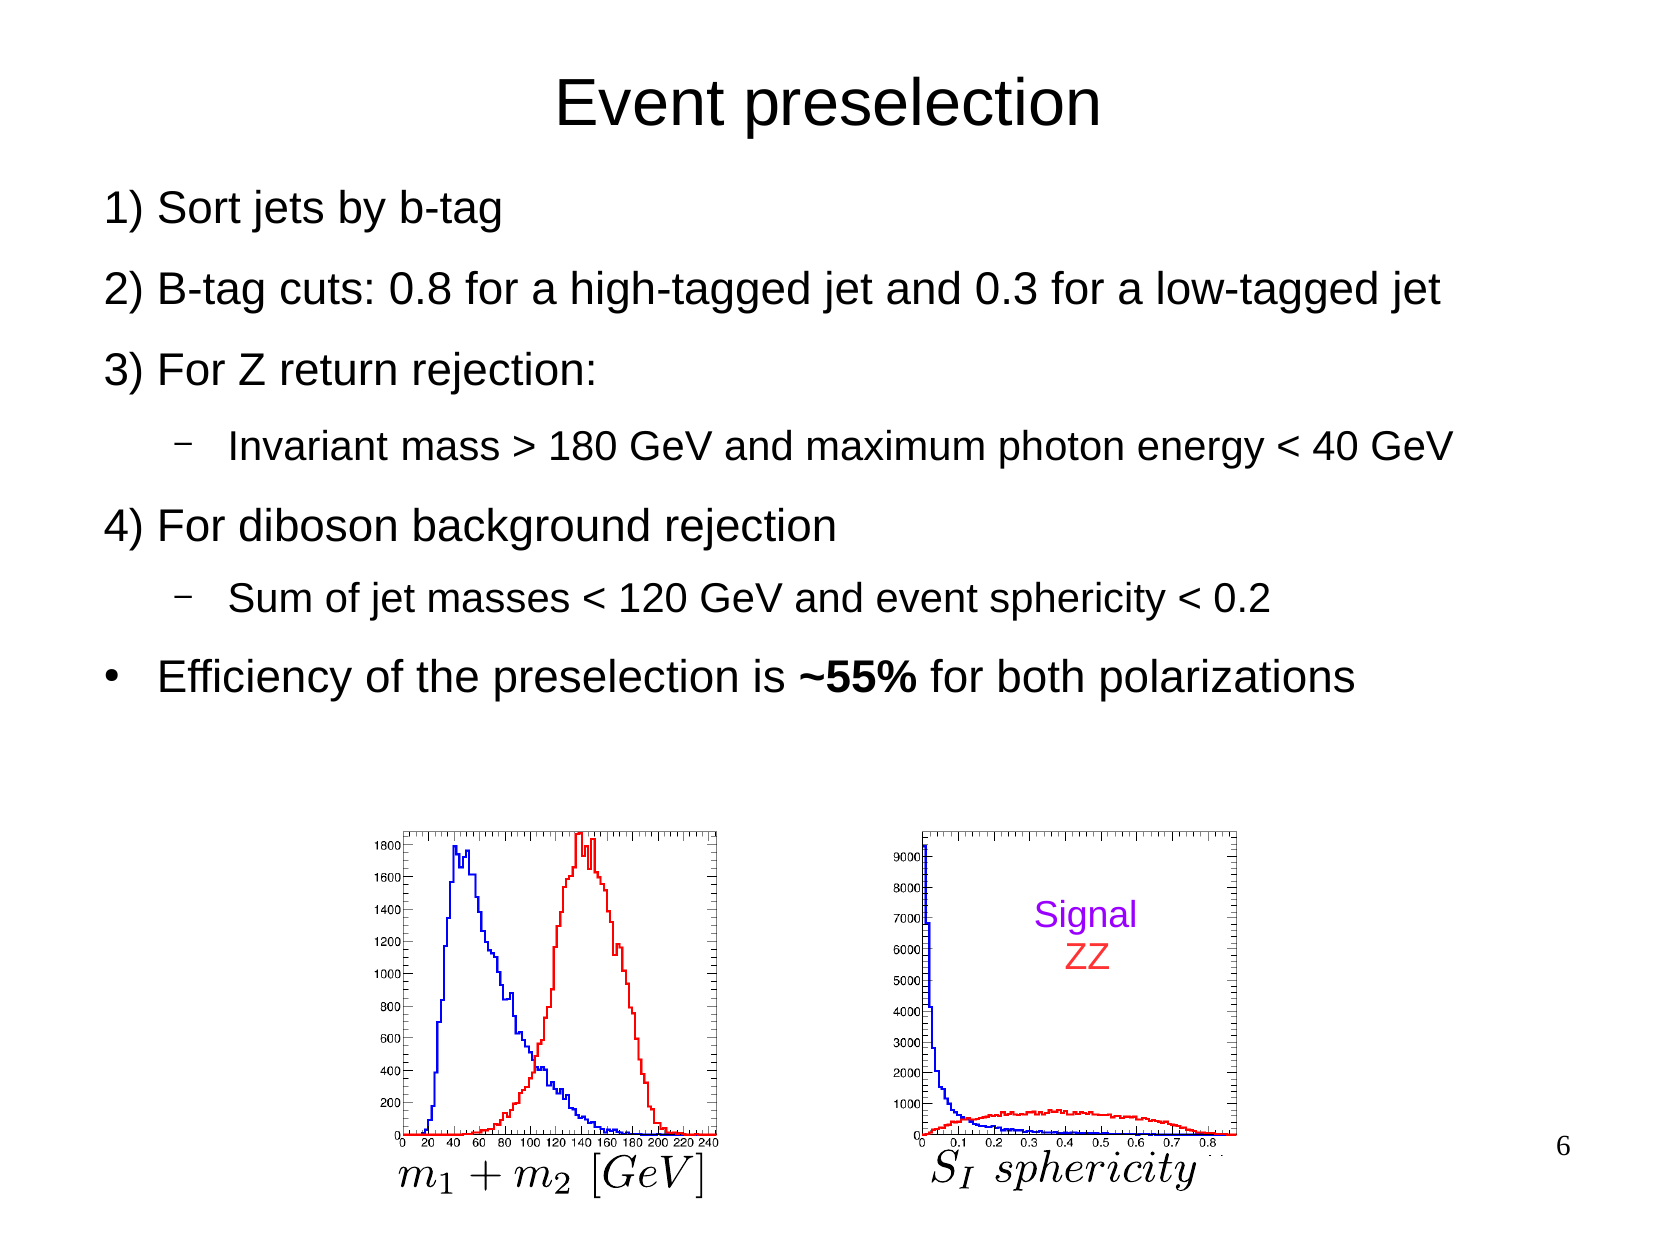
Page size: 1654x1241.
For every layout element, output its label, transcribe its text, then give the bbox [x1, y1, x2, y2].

title Event preselection [85, 52, 1571, 153]
picture [887, 826, 1246, 1156]
picture [368, 826, 727, 1156]
text_box ZZ [1049, 927, 1143, 985]
text_box [397, 1152, 708, 1199]
text_box [929, 1149, 1198, 1192]
text_box Signal [1019, 885, 1153, 943]
list Sort jets by b-tag B-tag cuts: 0.8 for a high-tagged jet and 0.3 for a low-tagged jet For Z return rejection: Invariant mass > 180 GeV and maximum photon energy < 40 GeV For diboson background rejection Sum of jet masses < 120 GeV and event sphericity < 0.2 Efficiency of the preselection is ~55% for both polarizations [85, 182, 1531, 1171]
